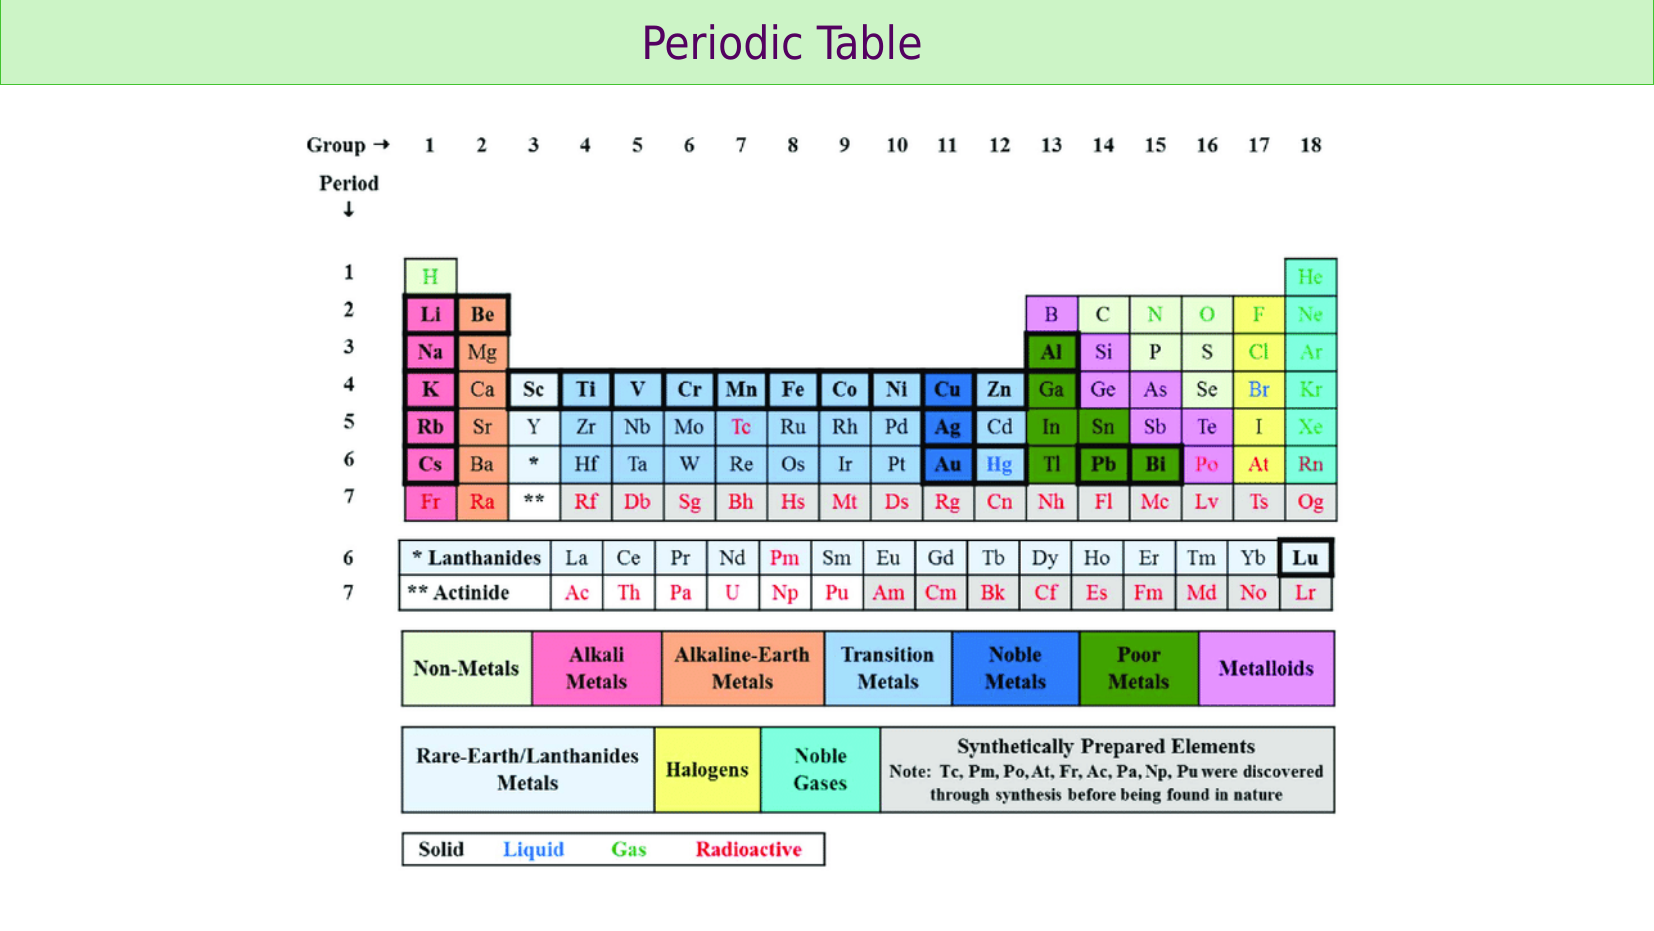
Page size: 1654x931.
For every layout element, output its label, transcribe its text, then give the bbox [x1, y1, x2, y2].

text_box [0, 0, 1654, 85]
picture [306, 119, 1344, 879]
text_box Periodic Table [626, 9, 951, 78]
